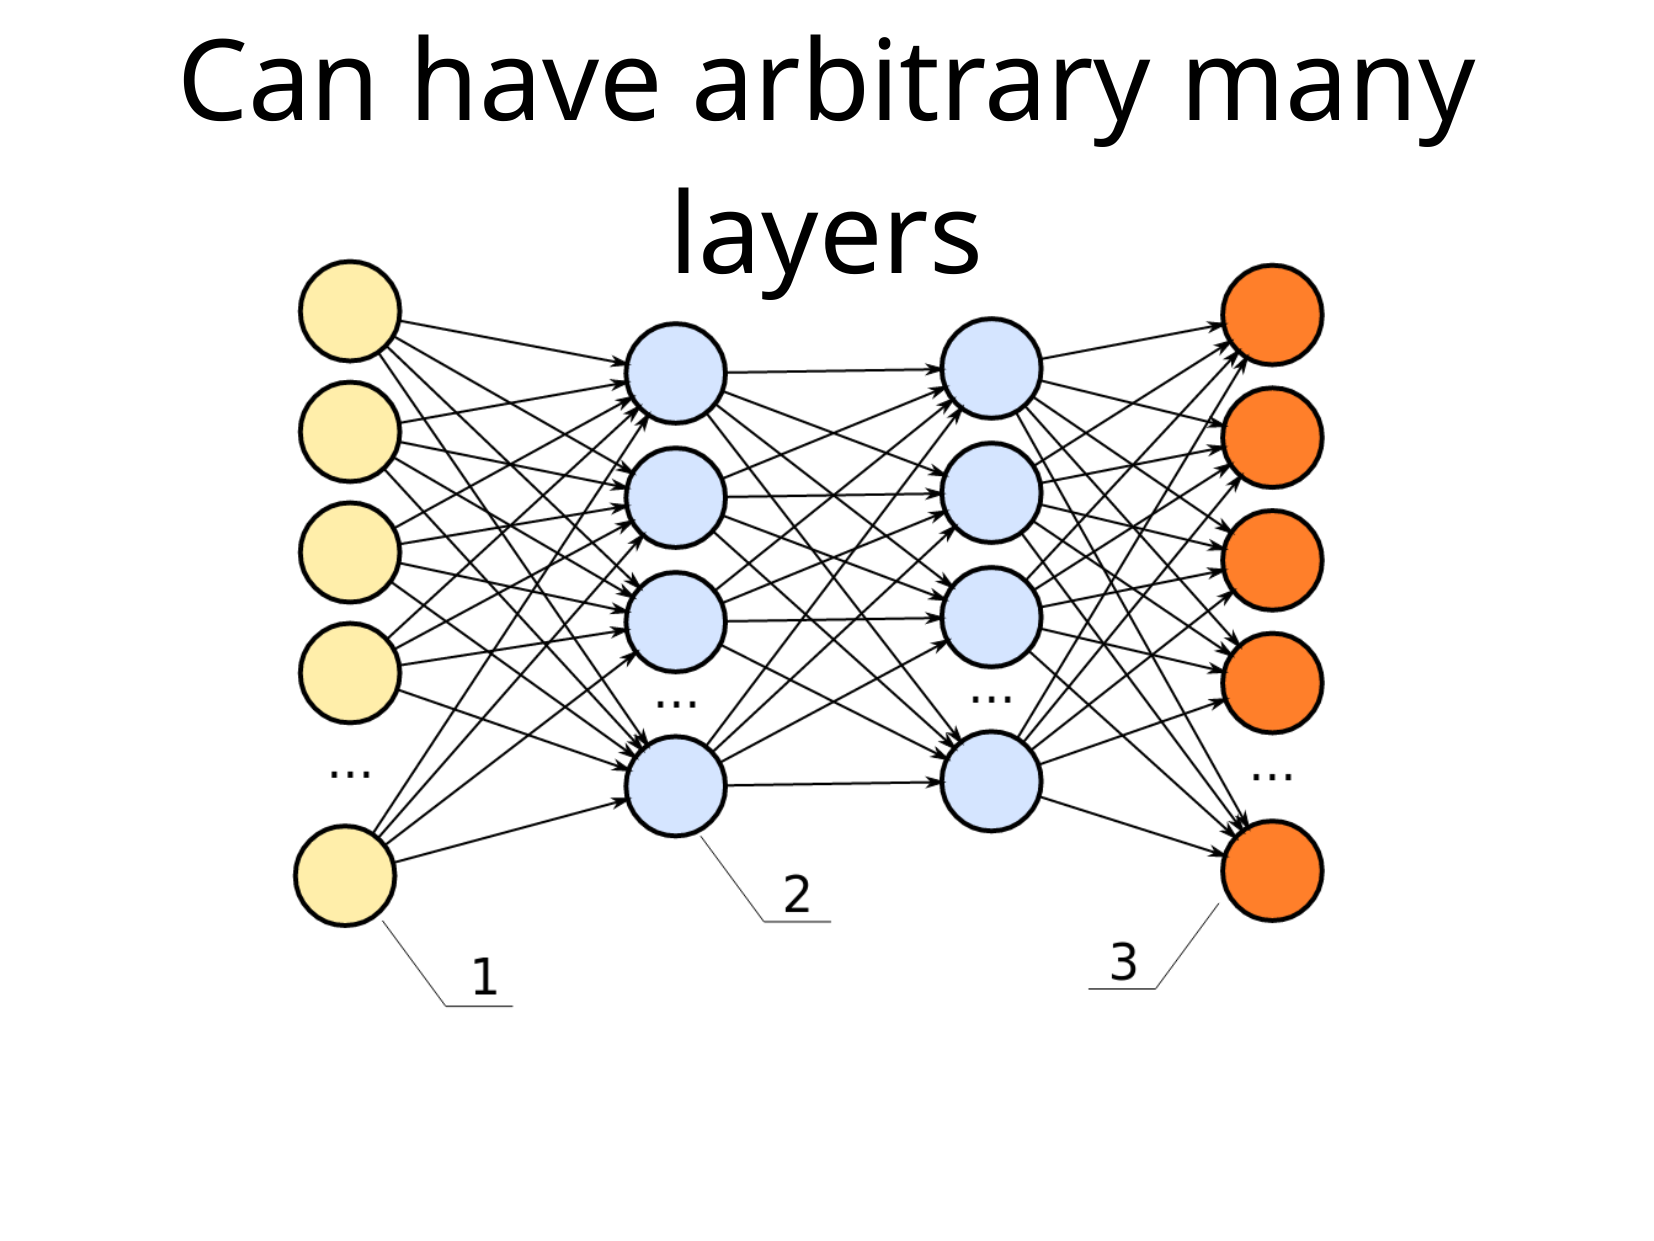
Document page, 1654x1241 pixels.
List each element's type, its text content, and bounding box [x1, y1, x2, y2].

title Can have arbitrary many layers [82, 49, 1571, 257]
picture [206, 134, 1501, 1051]
